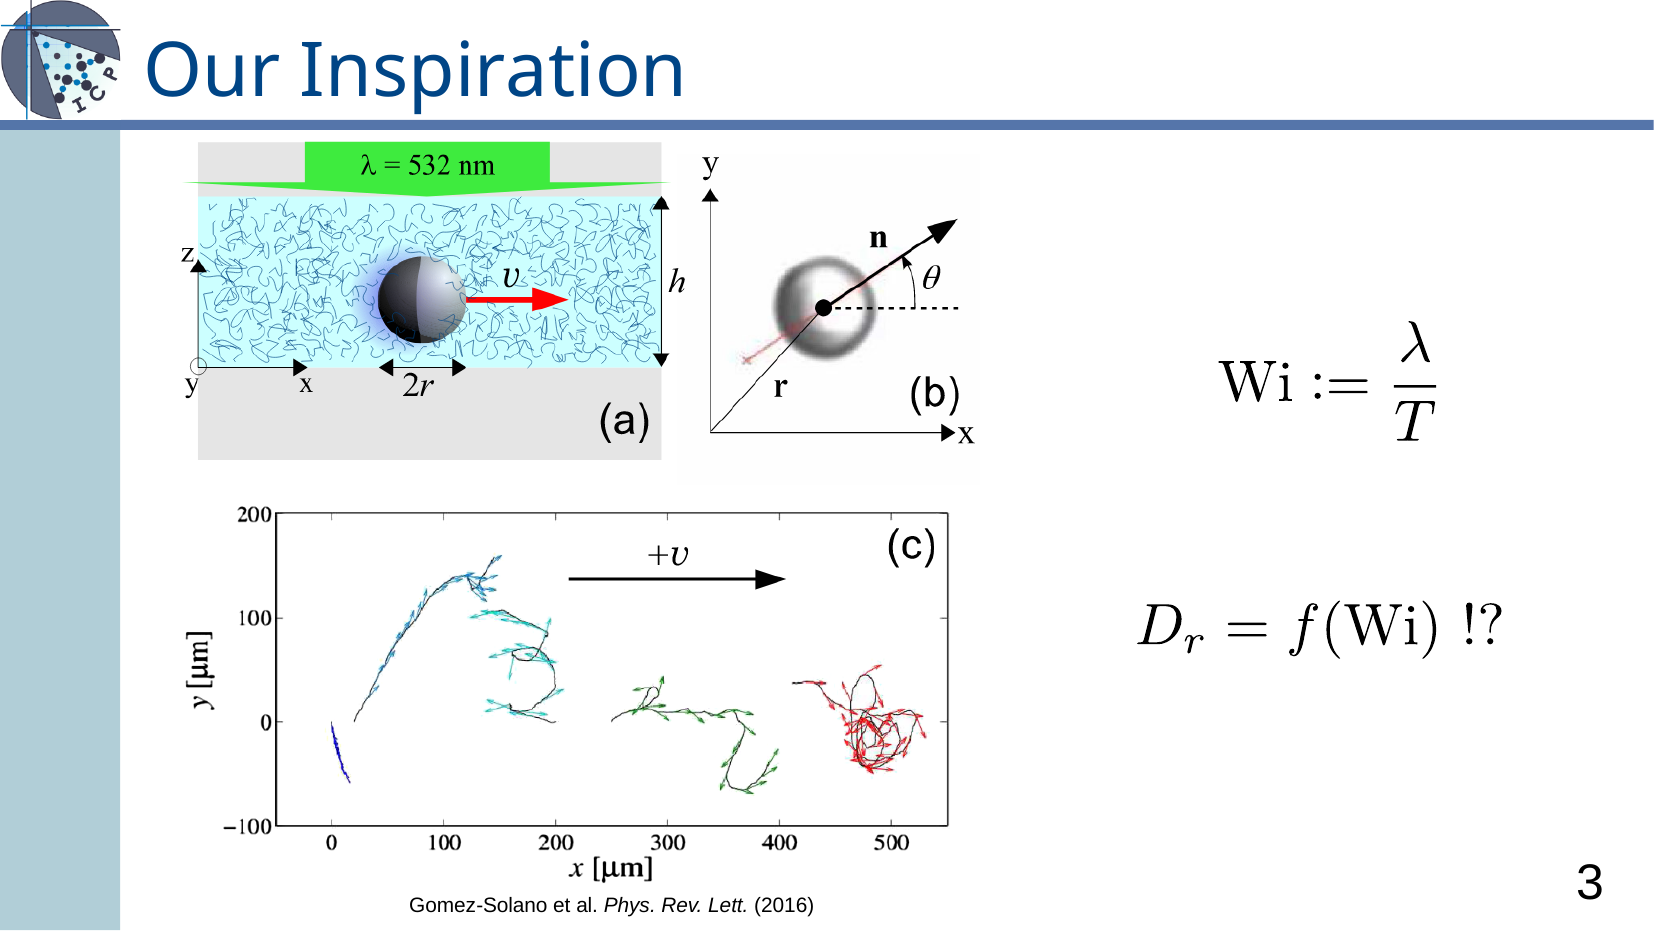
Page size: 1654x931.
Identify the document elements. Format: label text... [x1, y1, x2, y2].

text_box Gomez-Solano et al. Phys. Rev. Lett. (2016) [394, 885, 965, 931]
title Our Inspiration [135, 0, 1636, 121]
picture [131, 132, 1045, 910]
picture [0, 0, 121, 120]
text_box [1217, 321, 1437, 441]
text_box [1134, 600, 1505, 659]
